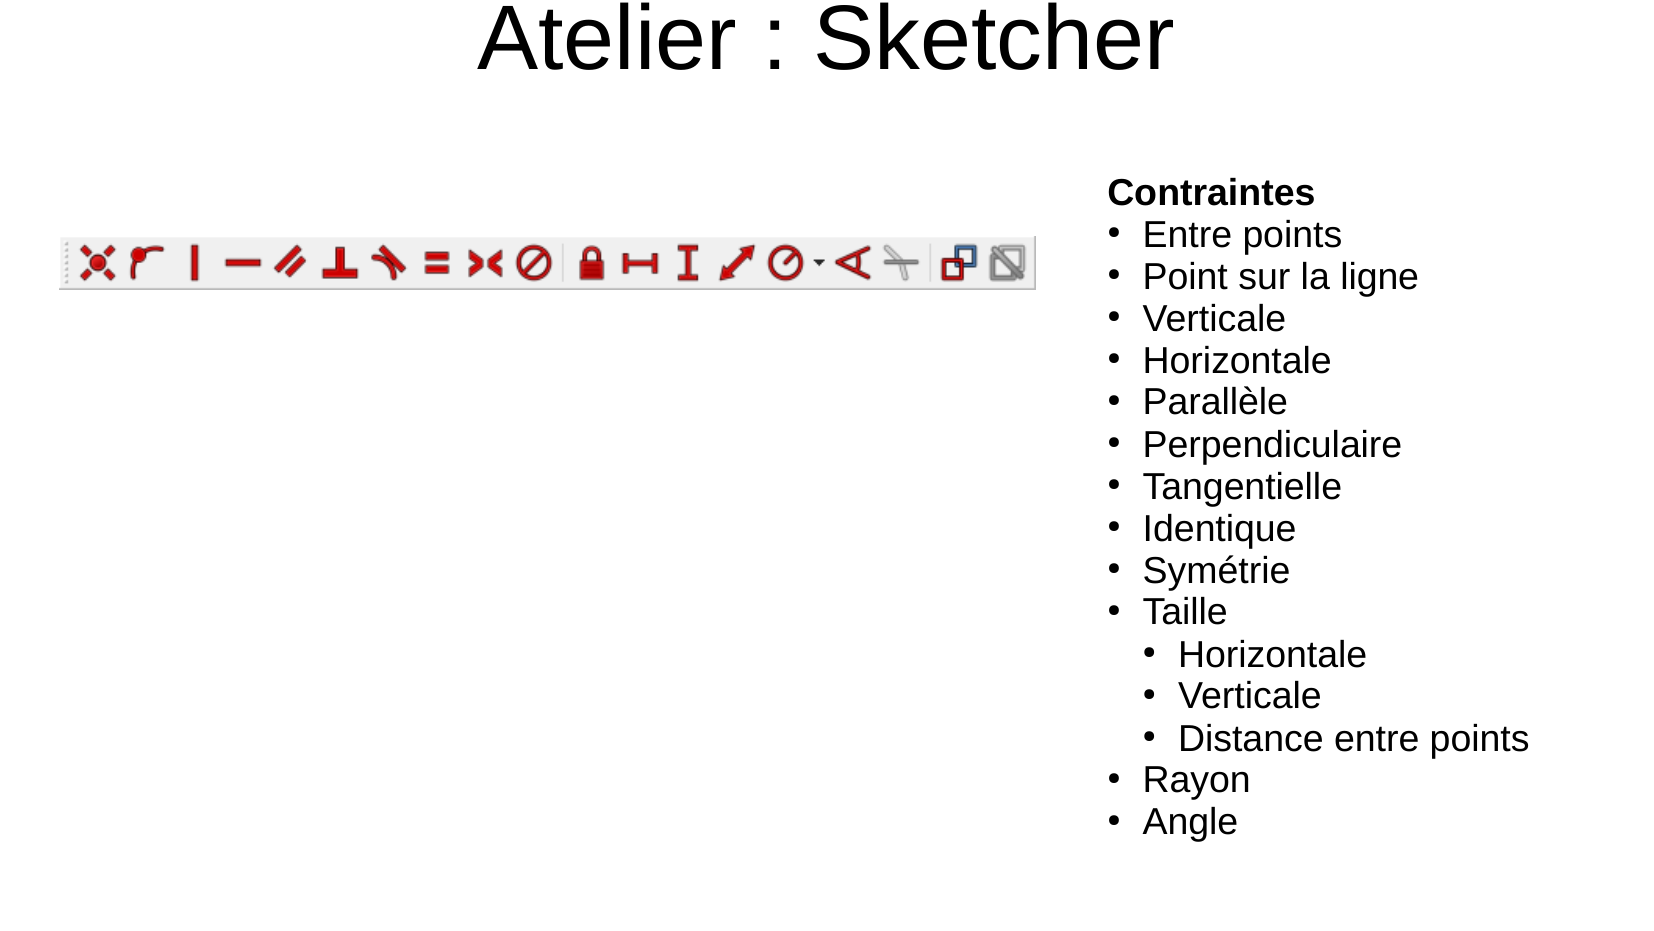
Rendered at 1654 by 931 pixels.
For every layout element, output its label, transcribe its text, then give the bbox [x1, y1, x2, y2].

text_box Contraintes Entre points Point sur la ligne Verticale Horizontale Parallèle Perpendiculaire Tangentielle Identique Symétrie Taille Horizontale Verticale Distance entre points Rayon Angle [1092, 163, 1577, 851]
picture [59, 236, 1036, 290]
title Atelier : Sketcher [82, 0, 1571, 116]
